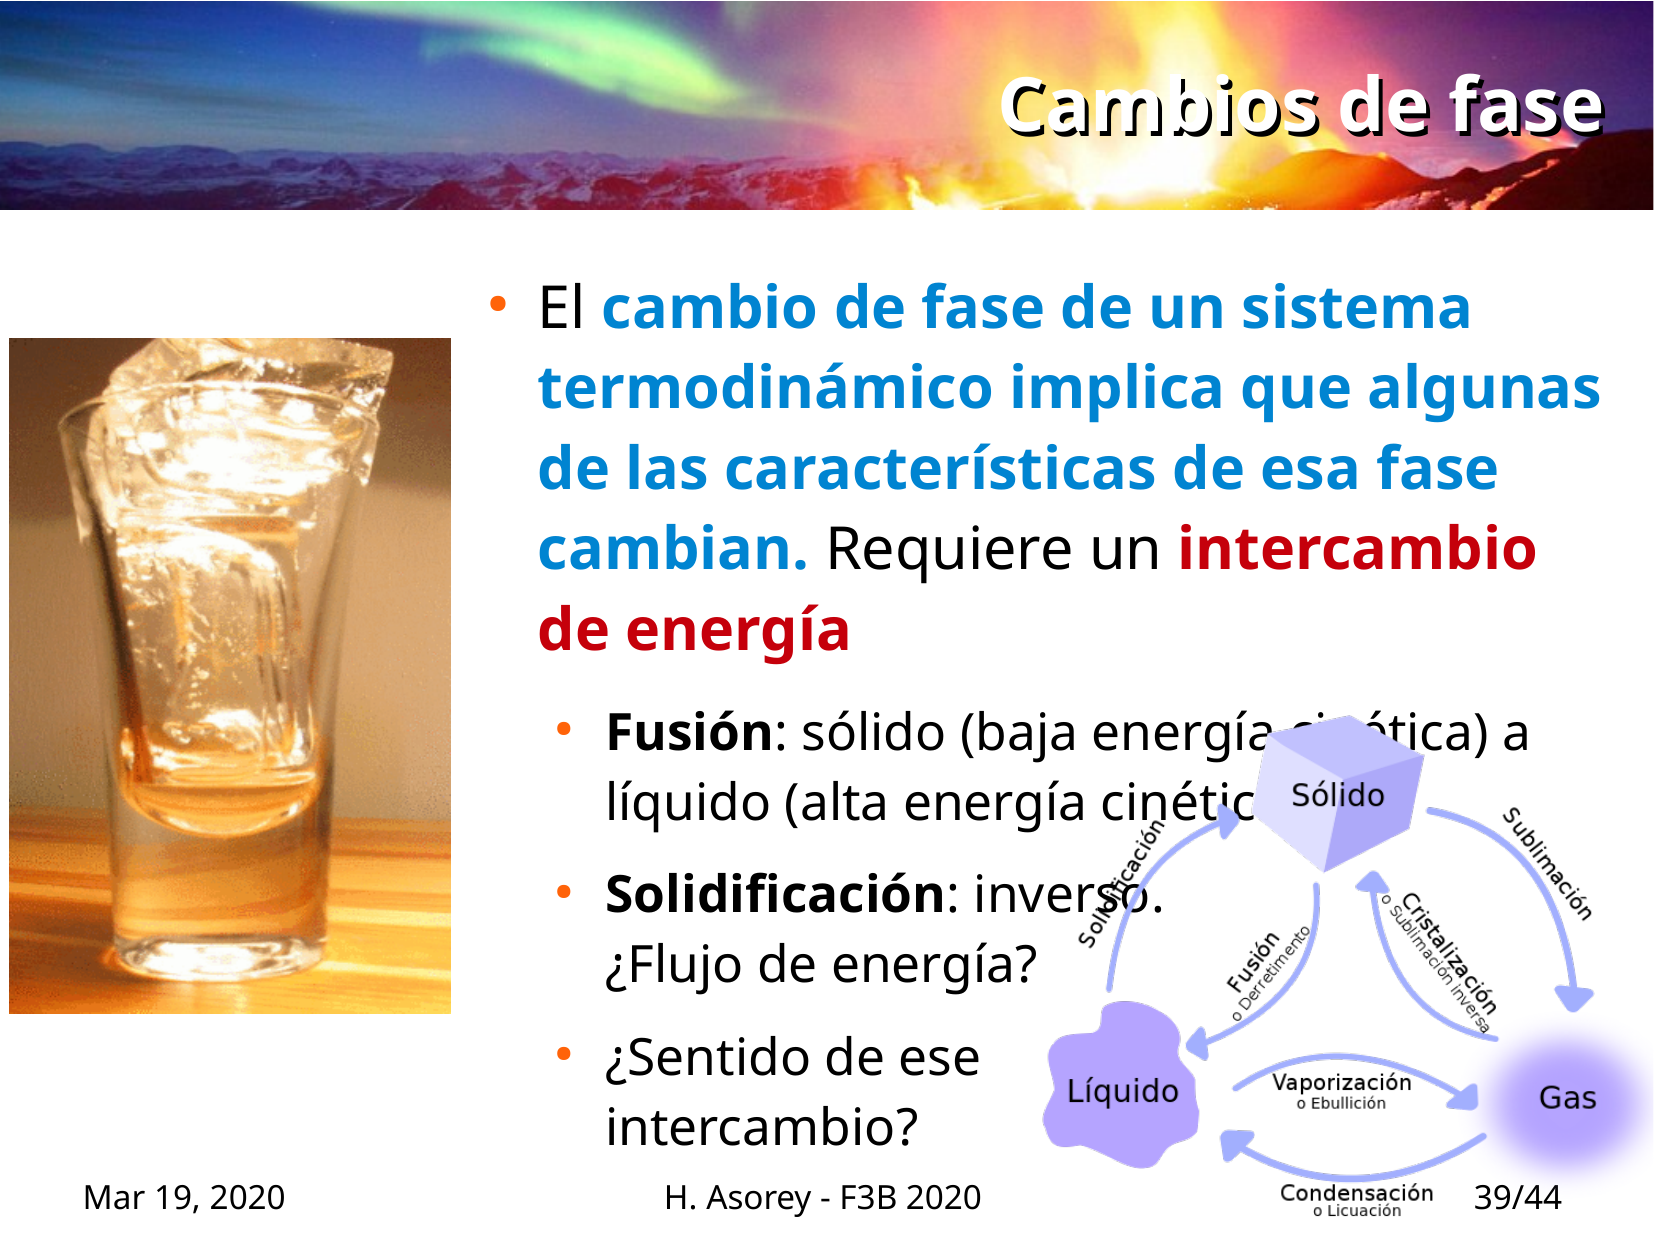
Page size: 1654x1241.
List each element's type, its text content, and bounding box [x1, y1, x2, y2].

list El cambio de fase de un sistema termodinámico implica que algunas de las características de esa fase cambian. Requiere un intercambio de energía Fusión: sólido (baja energía cinética) a líquido (alta energía cinética) Solidificación: inverso. ¿Flujo de energía? ¿Sentido de ese intercambio? [470, 264, 1606, 1165]
title Cambios de fase [45, 15, 1606, 191]
picture [9, 338, 451, 1014]
picture [1014, 689, 1654, 1238]
picture [0, 1, 1654, 210]
